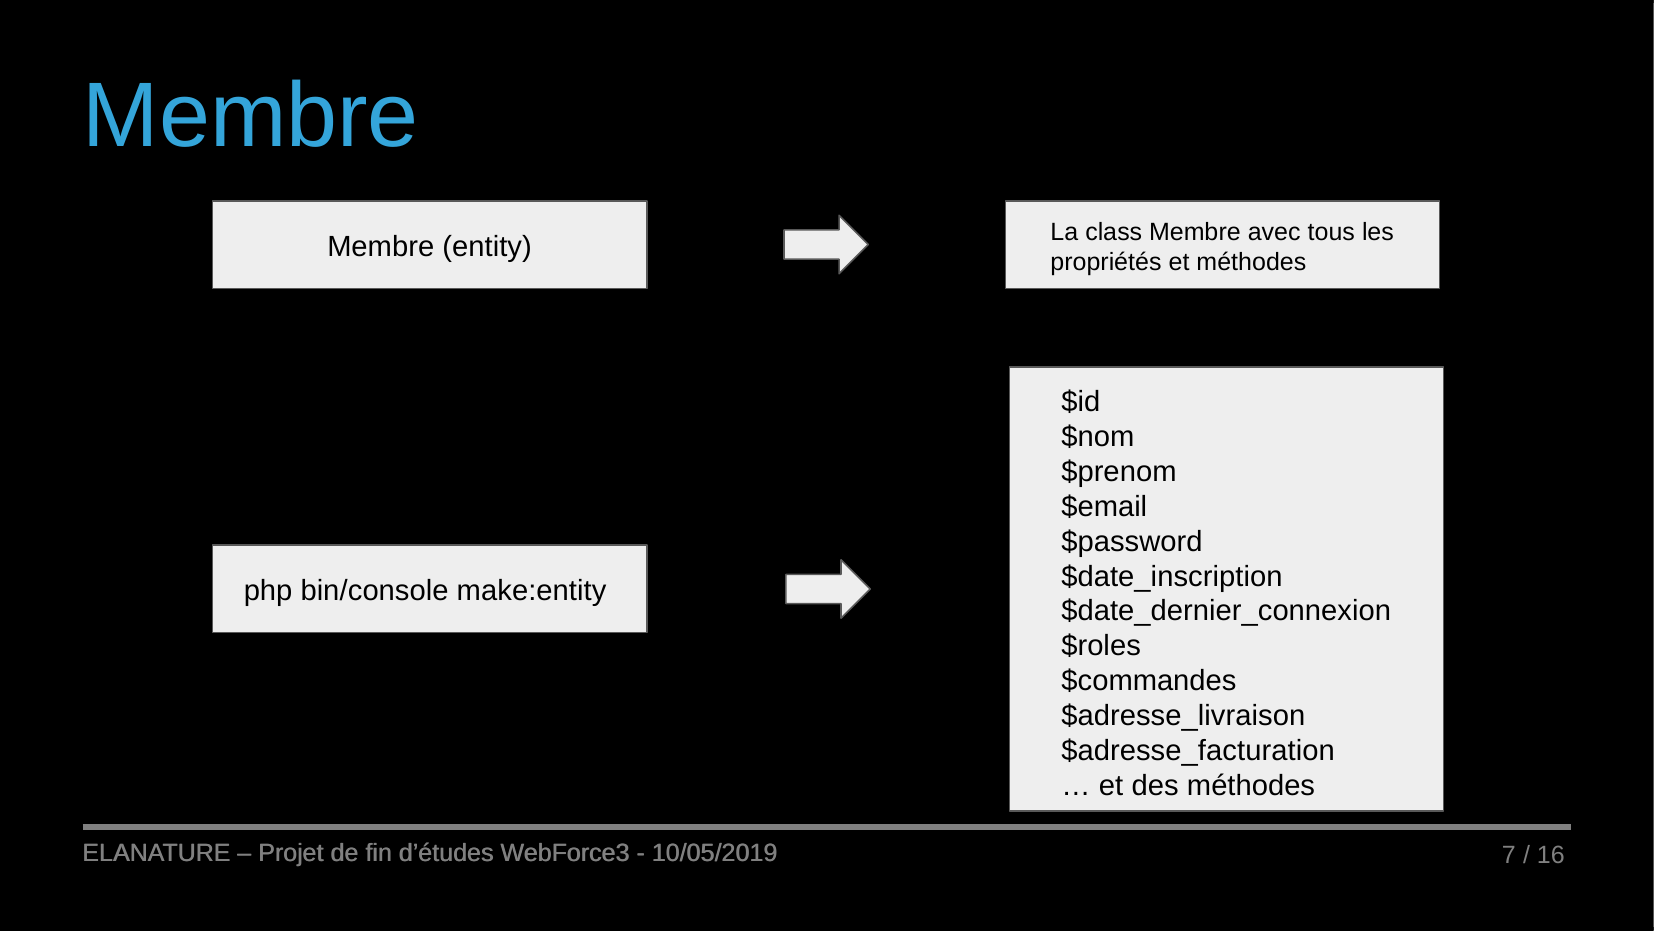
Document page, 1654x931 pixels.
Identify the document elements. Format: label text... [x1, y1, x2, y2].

title Membre [82, 37, 1571, 193]
text_box La class Membre avec tous les propriétés et méthodes [1005, 200, 1440, 289]
text_box [785, 559, 871, 619]
text_box Membre (entity) [212, 200, 647, 289]
text_box php bin/console make:entity [212, 545, 647, 633]
text_box $id $nom $prenom $email $password $date_inscription $date_dernier_connexion $roles $commandes $adresse_livraison $adresse_facturation … et des méthodes [1009, 366, 1444, 811]
text_box [784, 215, 869, 274]
